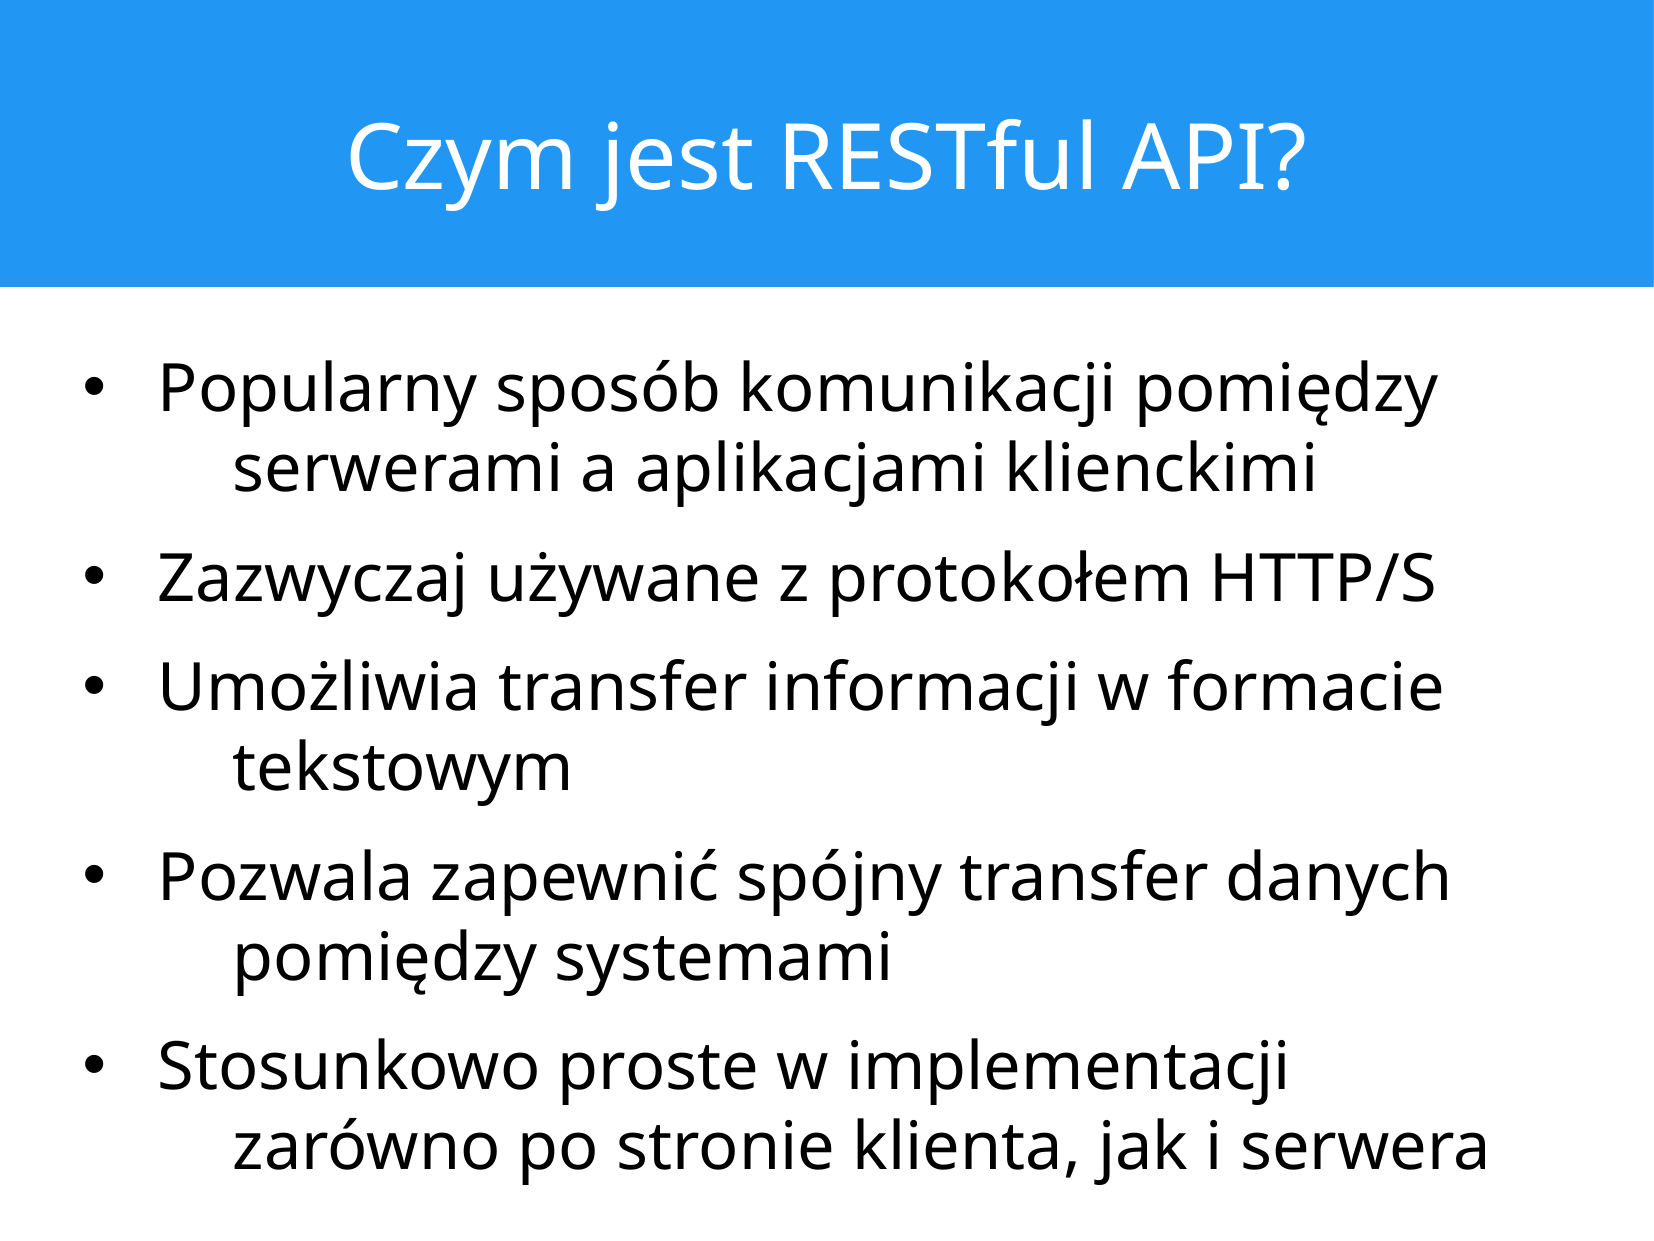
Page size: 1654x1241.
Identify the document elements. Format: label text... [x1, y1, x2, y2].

list Popularny sposób komunikacji pomiędzy serwerami a aplikacjami klienckimi Zazwyczaj używane z protokołem HTTP/S Umożliwia transfer informacji w formacie tekstowym Pozwala zapewnić spójny transfer danych pomiędzy systemami Stosunkowo proste w implementacji zarówno po stronie klienta, jak i serwera [82, 344, 1571, 1190]
title Czym jest RESTful API? [82, 97, 1571, 209]
